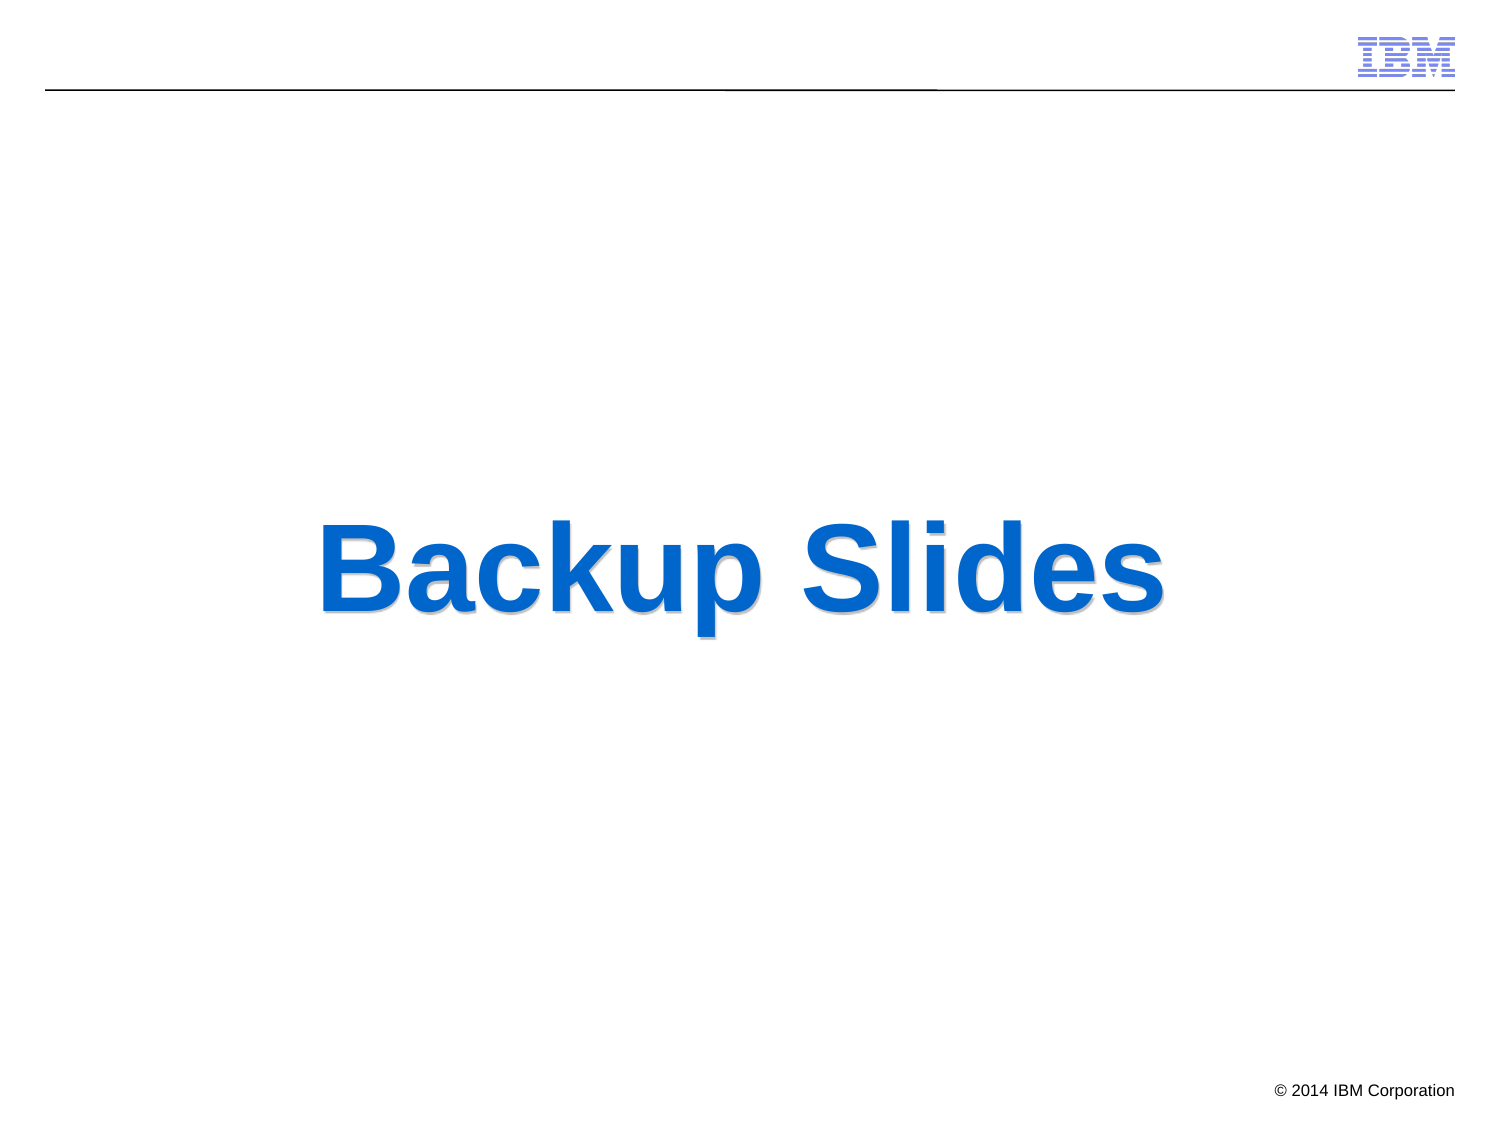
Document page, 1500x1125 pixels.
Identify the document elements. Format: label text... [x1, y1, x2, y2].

list Backup Slides [29, 496, 1455, 684]
picture [1358, 37, 1455, 77]
